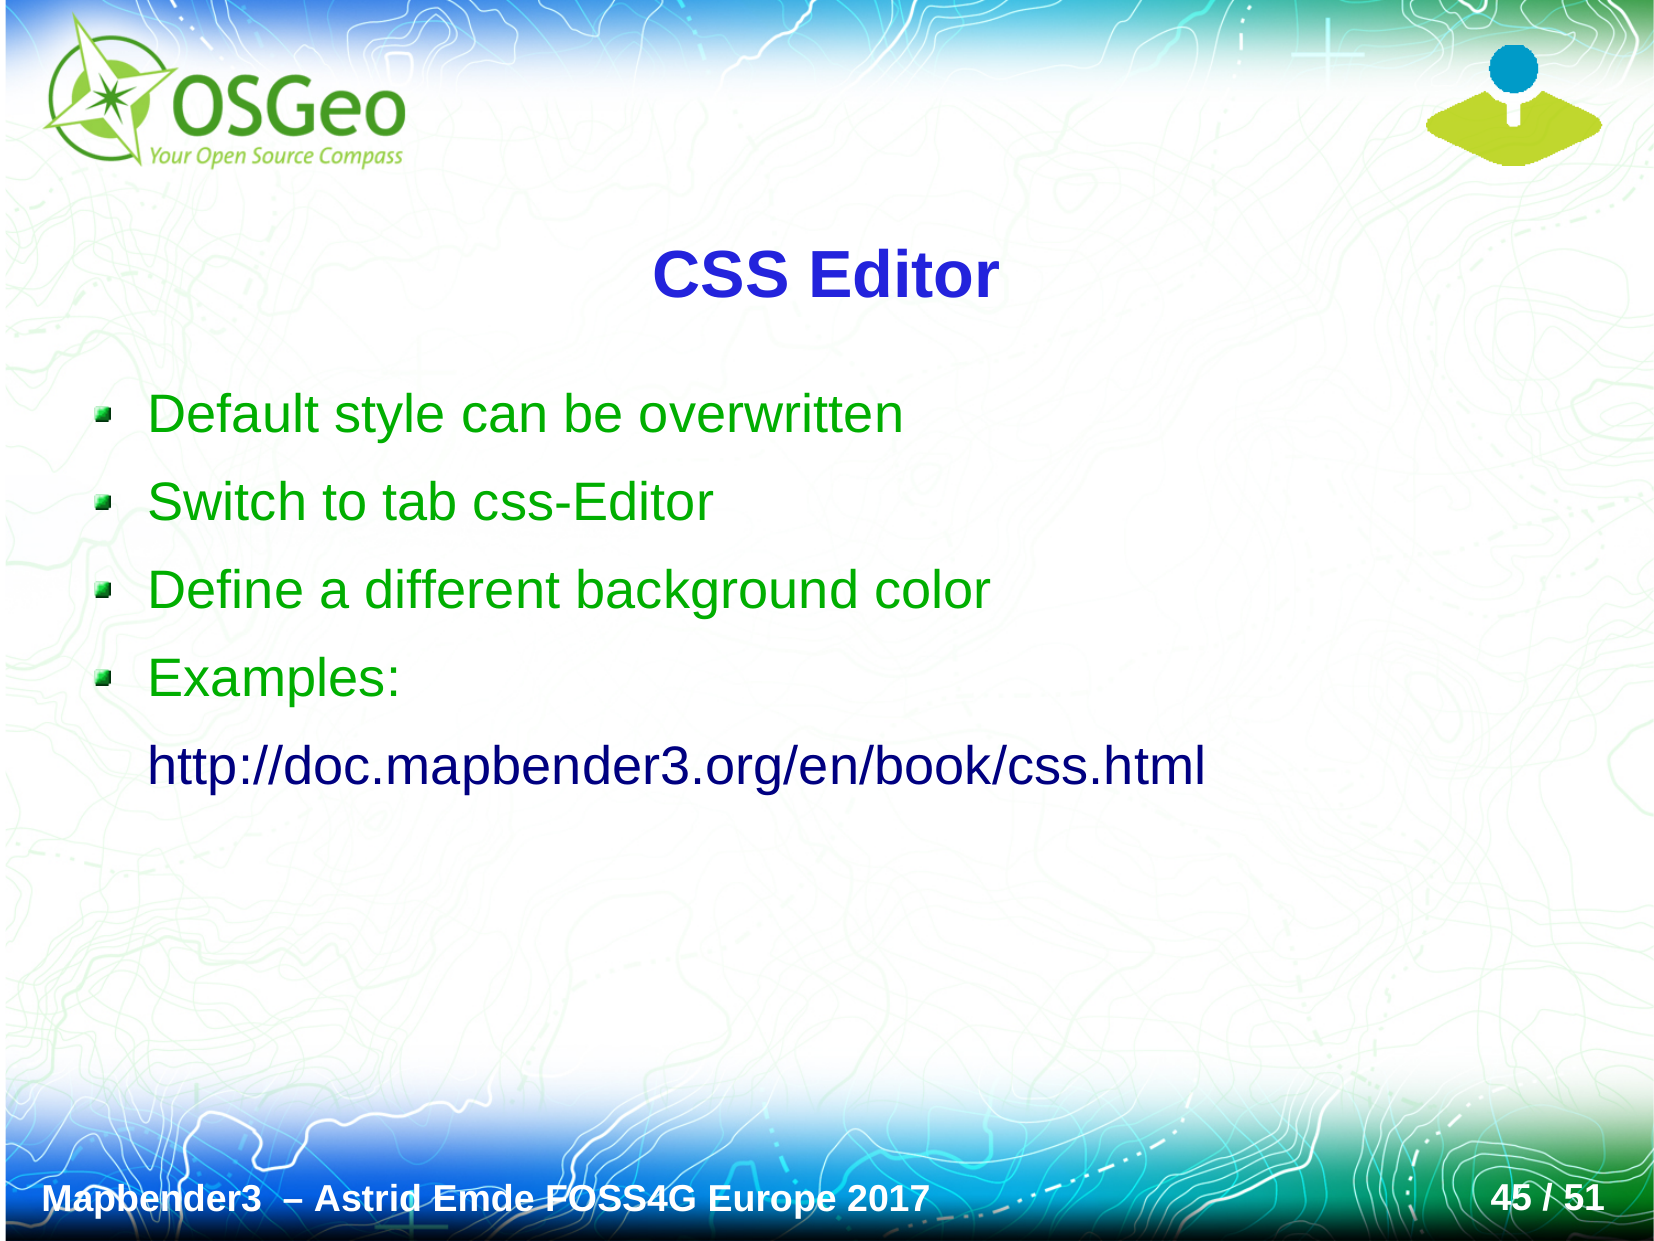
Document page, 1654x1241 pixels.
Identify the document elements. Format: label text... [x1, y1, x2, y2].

list Default style can be overwritten Switch to tab css-Editor Define a different background color Examples: http://doc.mapbender3.org/en/book/css.html [76, 383, 1565, 1188]
title CSS Editor [82, 208, 1571, 342]
picture [5, 0, 1654, 1241]
